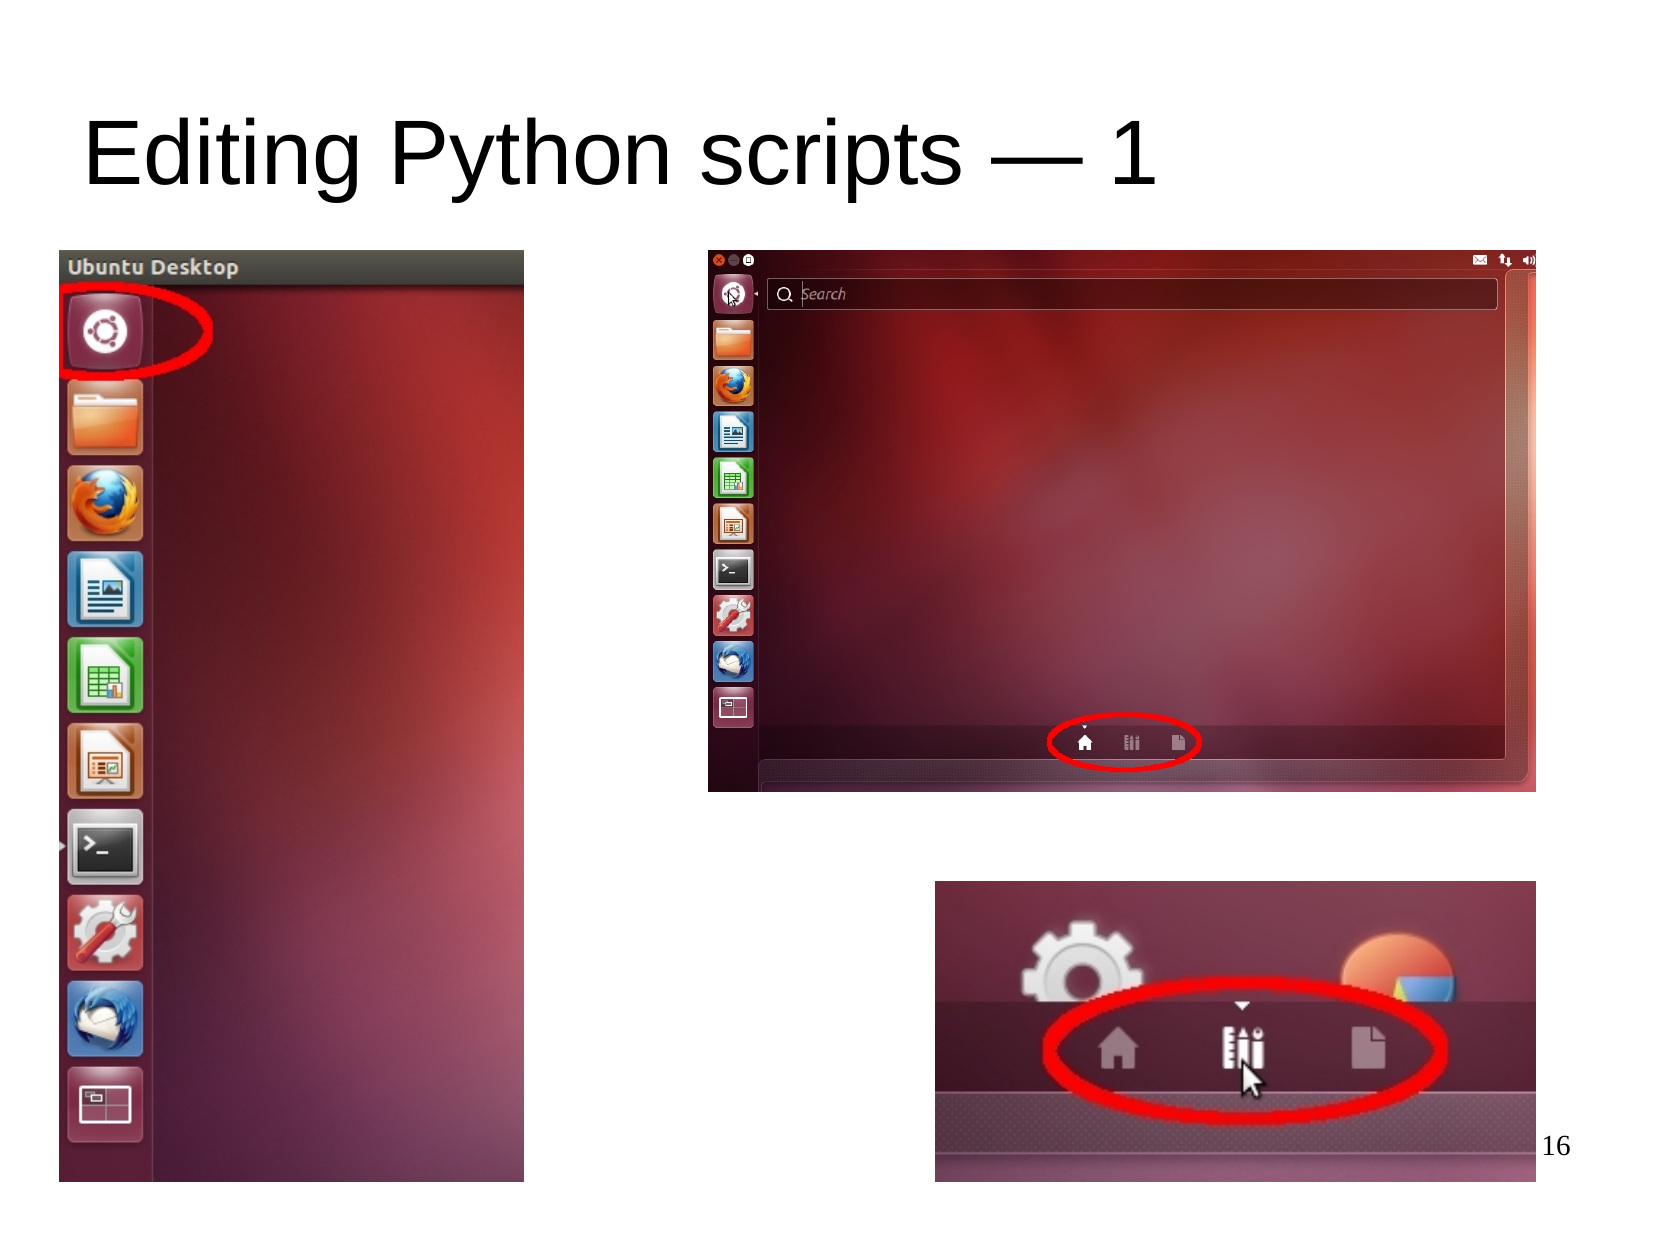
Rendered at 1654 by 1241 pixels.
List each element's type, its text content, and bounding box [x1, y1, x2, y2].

picture [59, 250, 524, 1182]
picture [935, 881, 1536, 1182]
picture [708, 250, 1536, 792]
title Editing Python scripts ― 1 [82, 49, 1571, 257]
